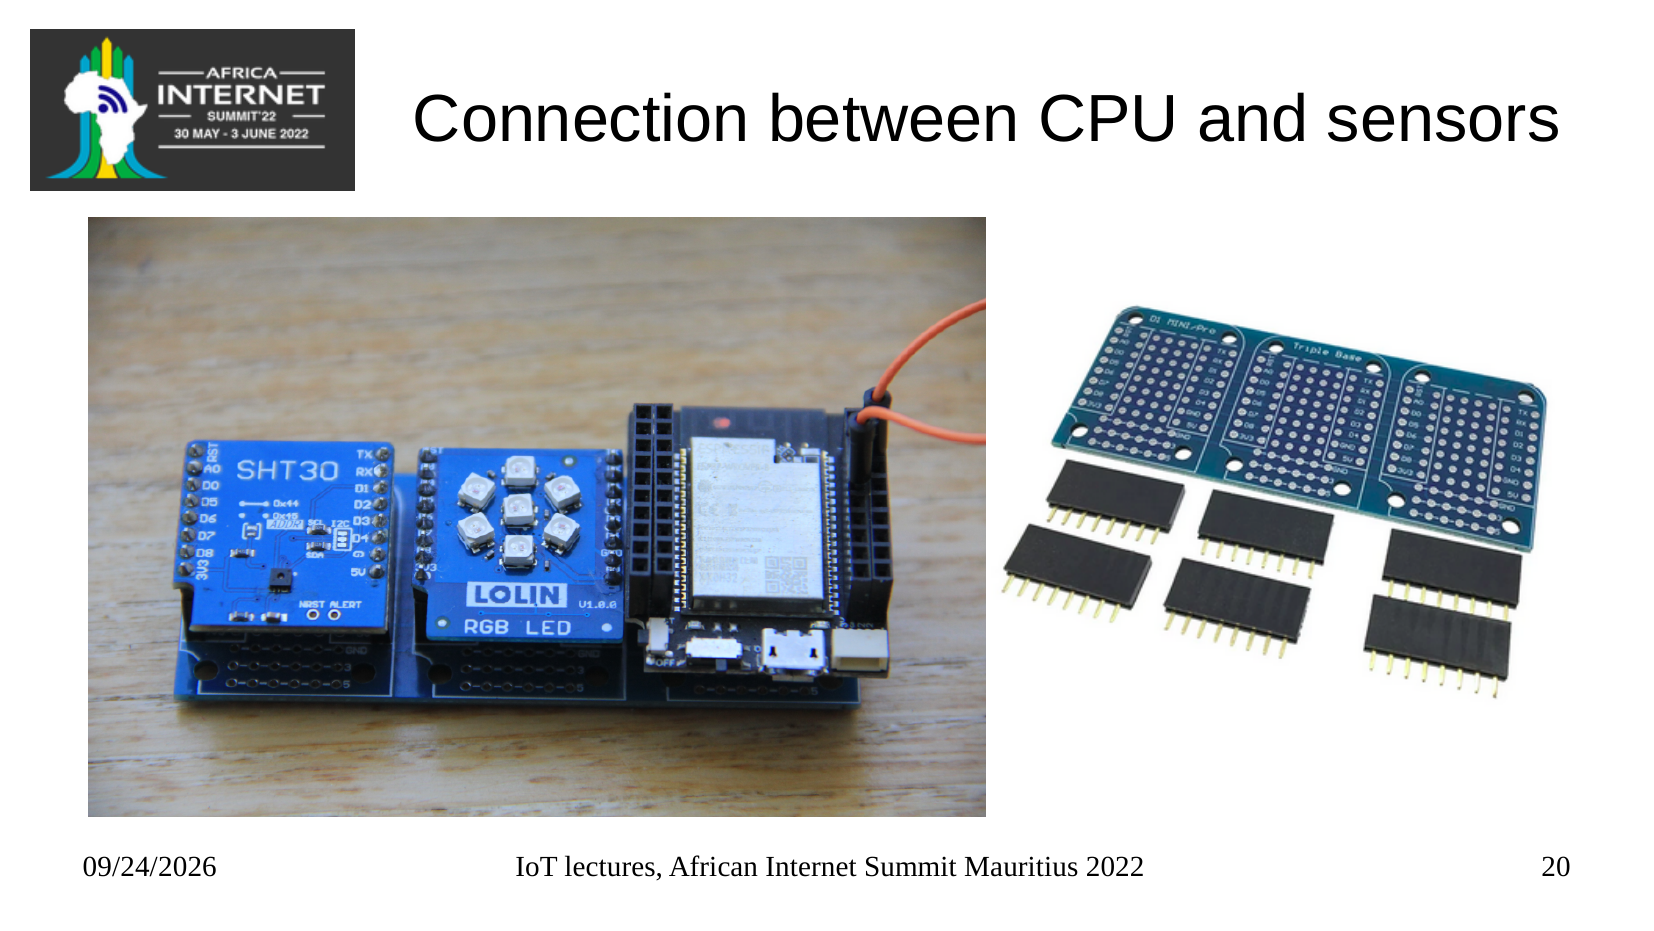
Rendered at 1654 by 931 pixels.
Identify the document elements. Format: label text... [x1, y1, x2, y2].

title Connection between CPU and sensors [403, 37, 1571, 193]
picture [88, 217, 1592, 817]
picture [30, 29, 355, 191]
